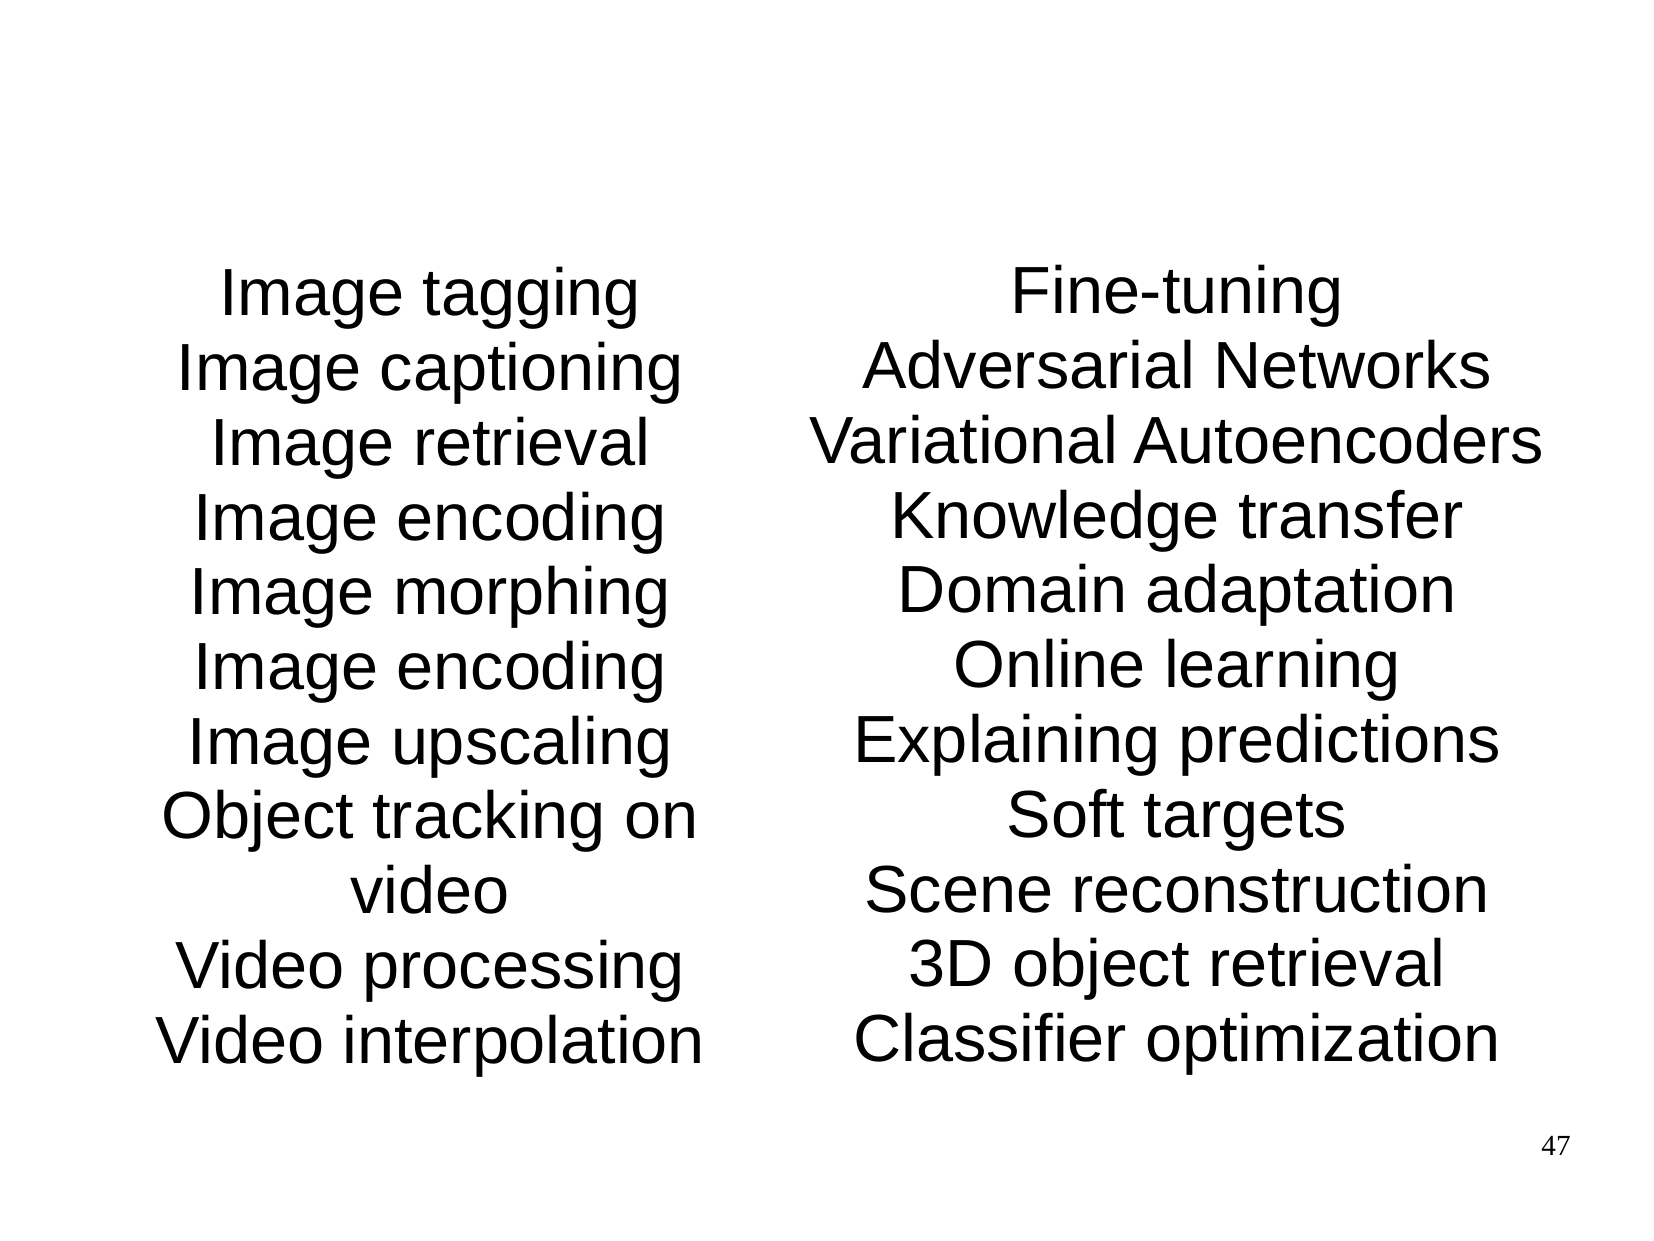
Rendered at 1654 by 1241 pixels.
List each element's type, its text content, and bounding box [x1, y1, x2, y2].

title Fine-tuning Adversarial Networks Variational Autoencoders Knowledge transfer Domain adaptation Online learning Explaining predictions Soft targets Scene reconstruction 3D object retrieval Classifier optimization [754, 29, 1565, 1076]
text_box Image tagging Image captioning Image retrieval Image encoding Image morphing Image encoding Image upscaling Object tracking on video Video processing Video interpolation [45, 255, 781, 1153]
